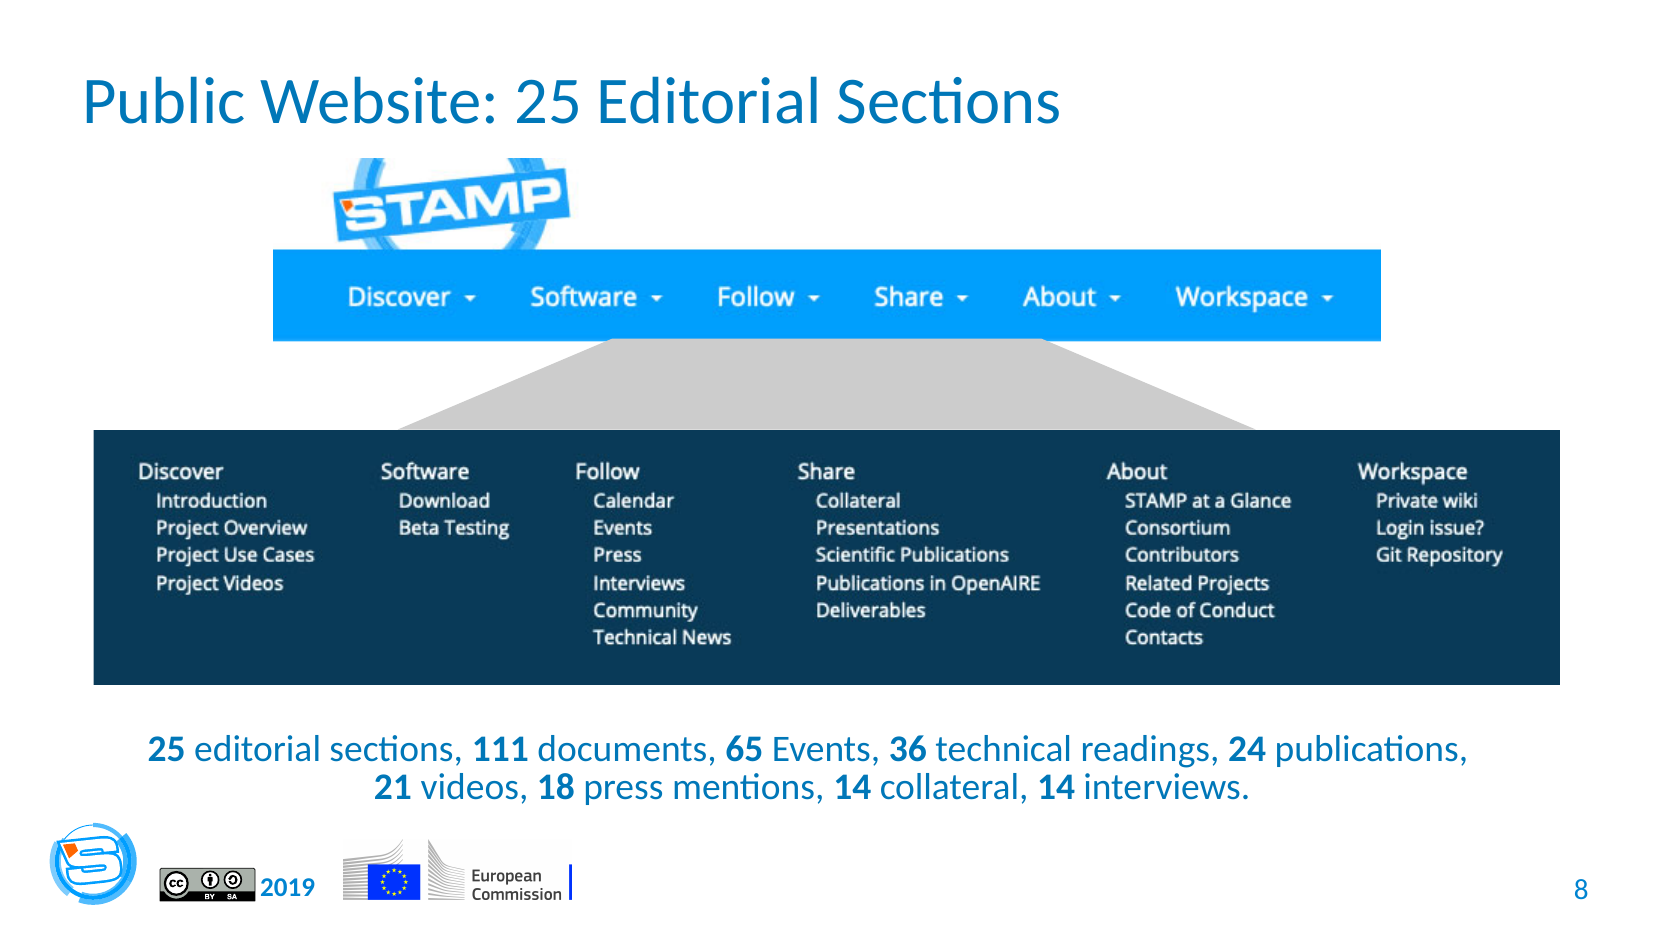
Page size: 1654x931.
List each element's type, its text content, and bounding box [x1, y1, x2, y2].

picture [343, 839, 572, 900]
text_box 25 editorial sections, 111 documents, 65 Events, 36 technical readings, 24 publications, 21 videos, 18 press mentions, 14 collateral, 14 interviews. [138, 706, 1515, 835]
picture [273, 158, 1381, 366]
title Public Website: 25 Editorial Sections [82, 73, 1563, 145]
picture [93, 430, 1561, 685]
text_box [397, 338, 1256, 430]
